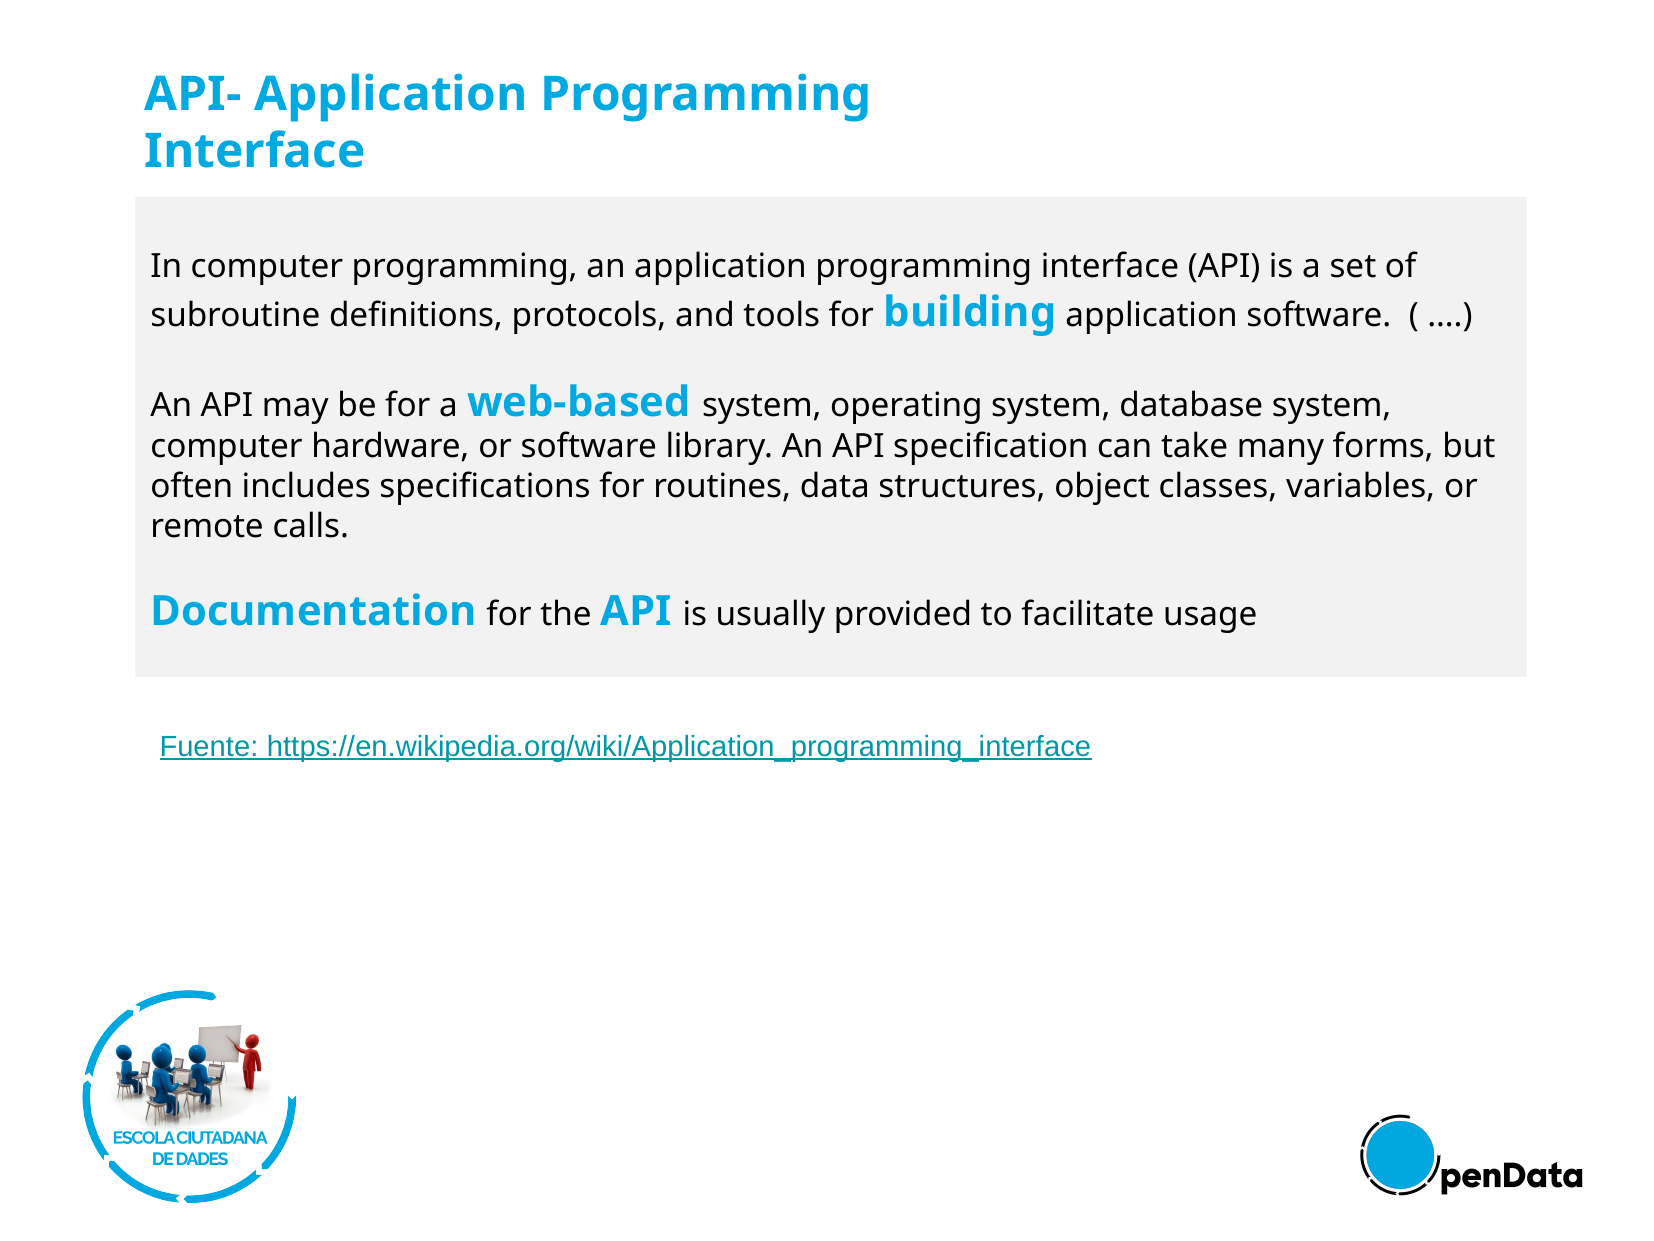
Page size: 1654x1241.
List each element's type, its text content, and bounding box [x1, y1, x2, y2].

text_box API- Application Programming Interface [144, 80, 1093, 155]
picture [1354, 1108, 1600, 1206]
picture [45, 953, 333, 1241]
text_box In computer programming, an application programming interface (API) is a set of subroutine definitions, protocols, and tools for building application software. ( ….) An API may be for a web-based system, operating system, database system, computer hardware, or software library. An API specification can take many forms, but often includes specifications for routines, data structures, object classes, variables, or remote calls. Documentation for the API is usually provided to facilitate usage [135, 197, 1527, 677]
text_box Fuente: https://en.wikipedia.org/wiki/Application_programming_interface [144, 720, 1185, 766]
